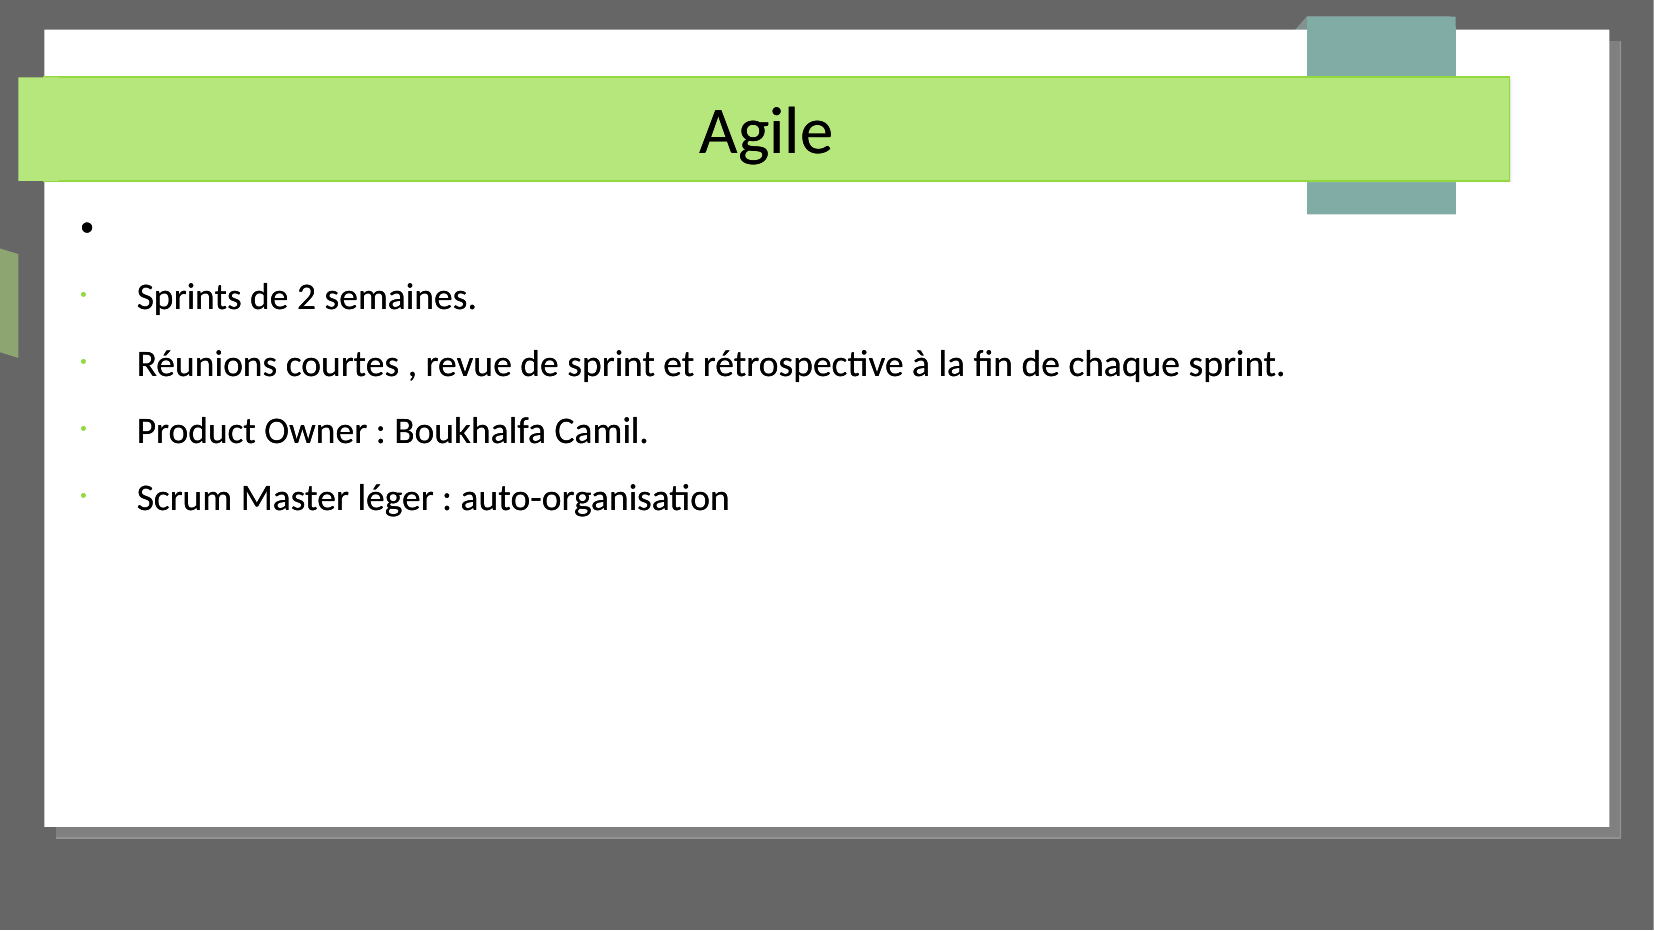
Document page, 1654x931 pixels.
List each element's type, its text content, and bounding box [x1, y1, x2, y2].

list Sprints de 2 semaines. Réunions courtes , revue de sprint et rétrospective à la fin de chaque sprint. Product Owner : Boukhalfa Camil. Scrum Master léger : auto-organisation [80, 205, 1557, 796]
title Agile [58, 75, 1476, 179]
